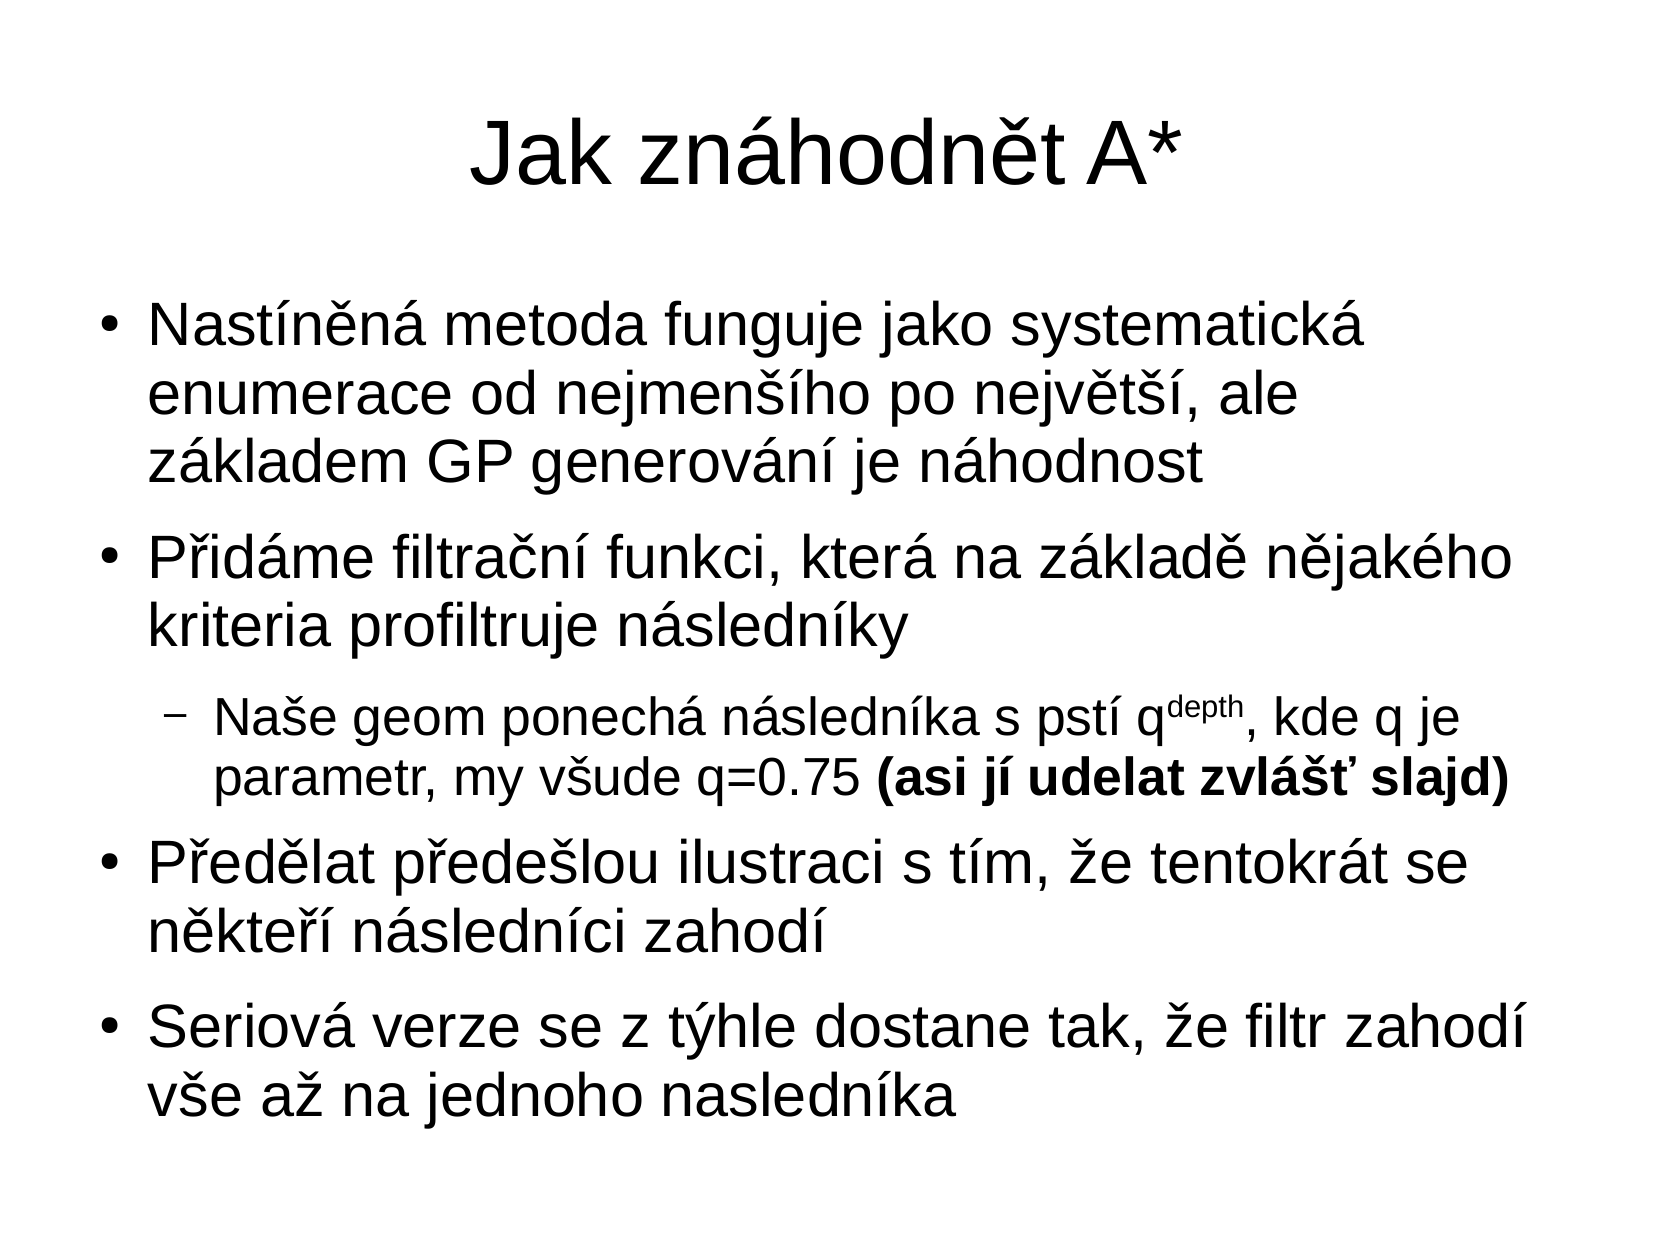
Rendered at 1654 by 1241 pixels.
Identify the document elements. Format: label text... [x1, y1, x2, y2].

title Jak znáhodnět A* [82, 49, 1571, 257]
list Nastíněná metoda funguje jako systematická enumerace od nejmenšího po největší, ale základem GP generování je náhodnost Přidáme filtrační funkci, která na základě nějakého kriteria profiltruje následníky Naše geom ponechá následníka s pstí qdepth, kde q je parametr, my všude q=0.75 (asi jí udelat zvlášť slajd) Předělat předešlou ilustraci s tím, že tentokrát se někteří následníci zahodí Seriová verze se z týhle dostane tak, že filtr zahodí vše až na jednoho nasledníka [82, 290, 1538, 1141]
